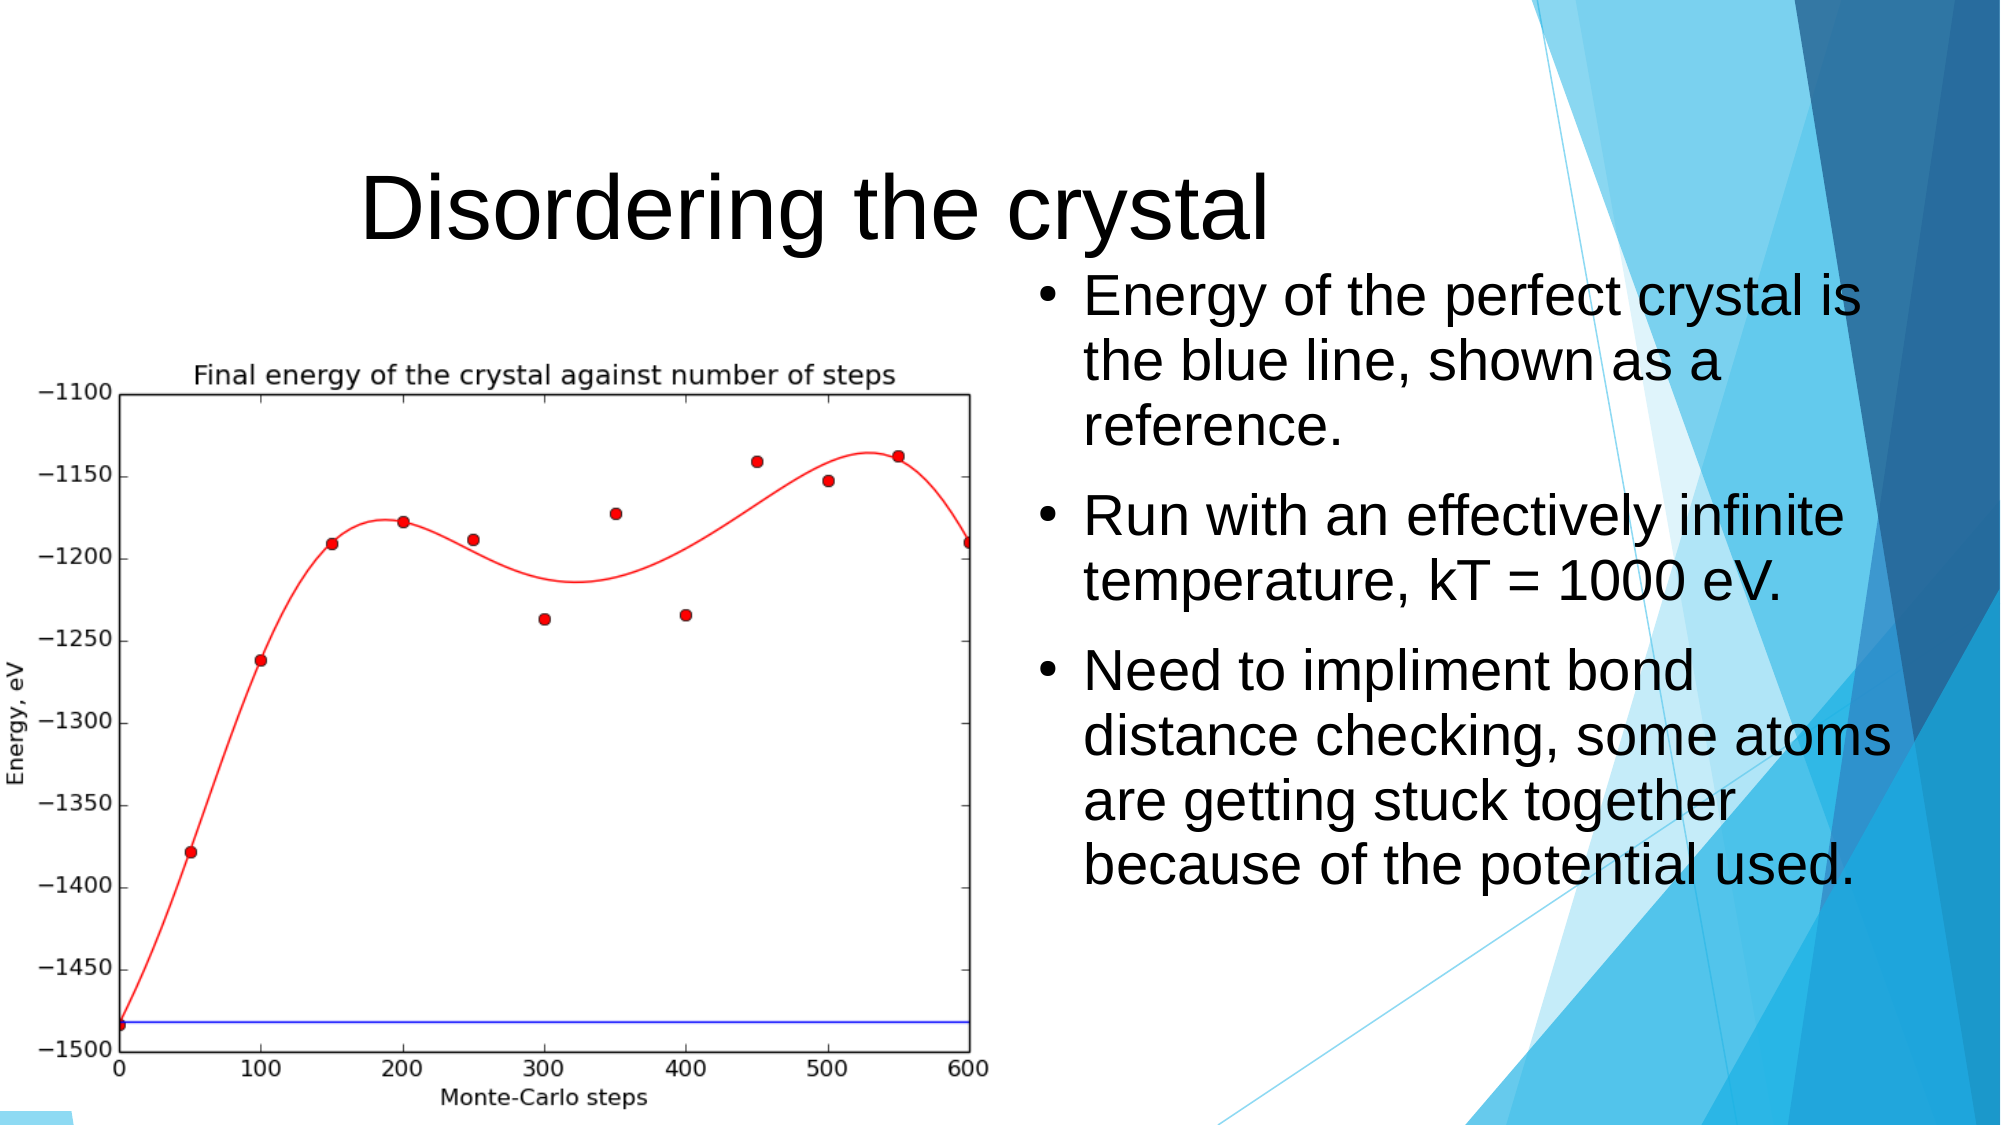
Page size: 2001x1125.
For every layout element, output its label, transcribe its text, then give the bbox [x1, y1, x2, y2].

title Disordering the crystal [111, 99, 1522, 317]
list Energy of the perfect crystal is the blue line, shown as a reference. Run with an effectively infinite temperature, kT = 1000 eV. Need to impliment bond distance checking, some atoms are getting stuck together because of the potential used. [1022, 263, 1901, 916]
picture [0, 355, 993, 1111]
